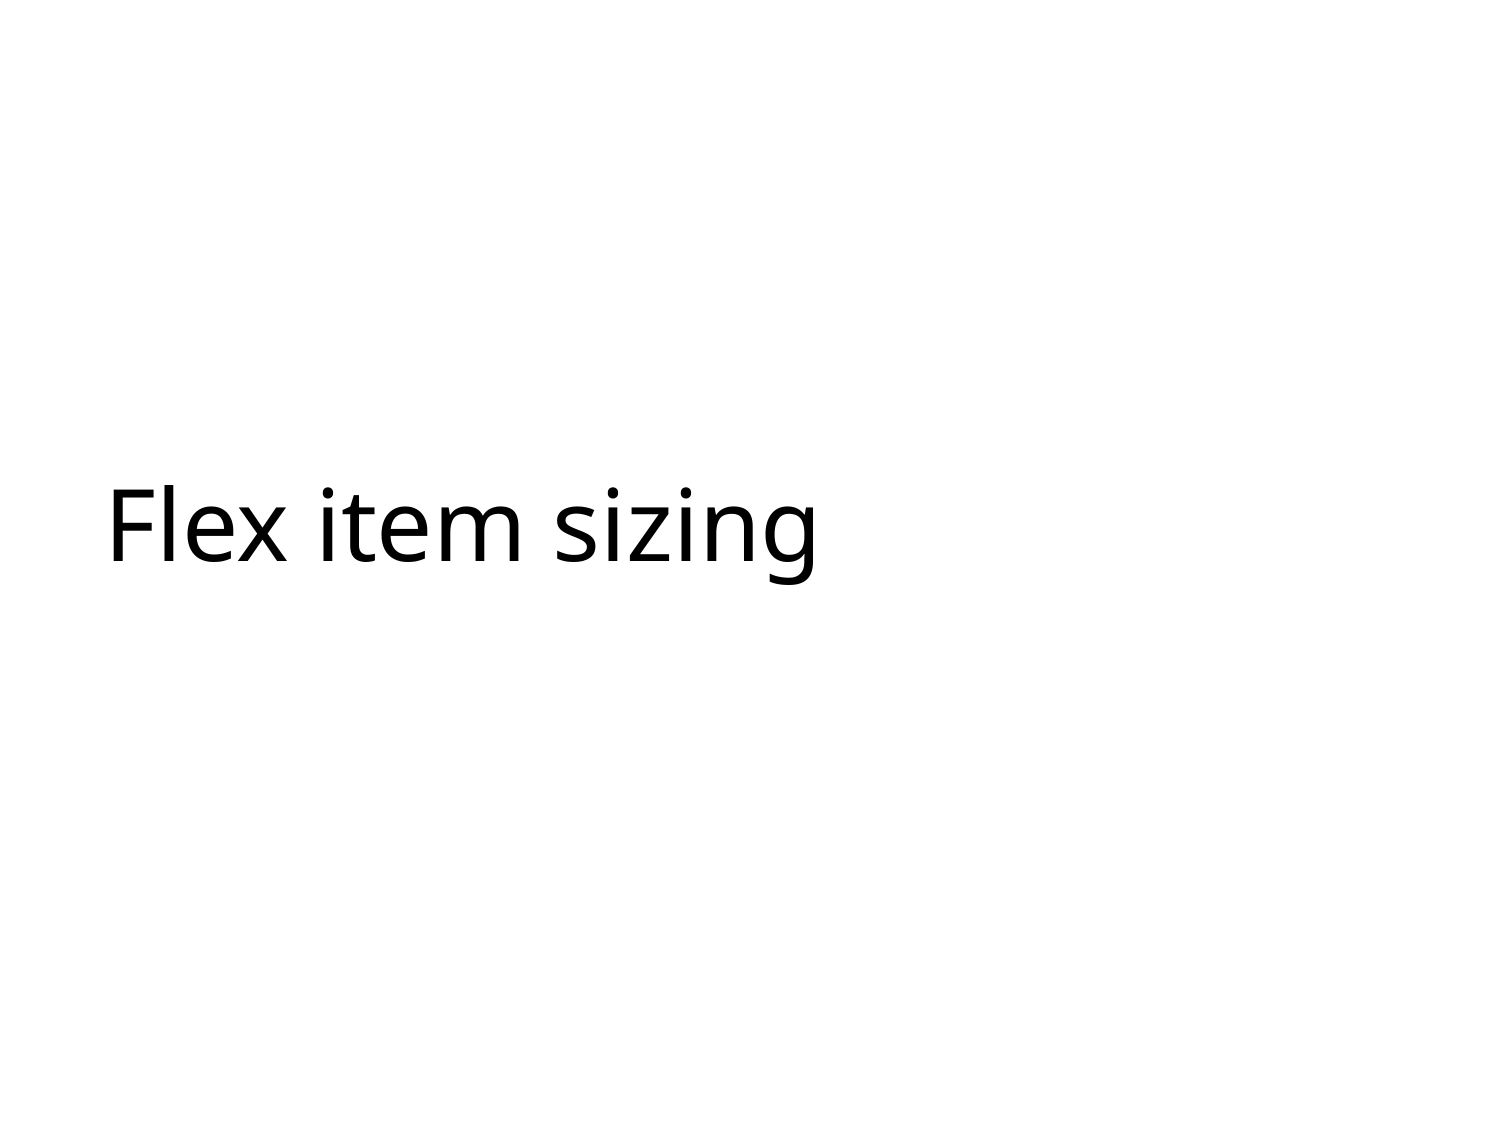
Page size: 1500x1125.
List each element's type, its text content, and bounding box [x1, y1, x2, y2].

title Flex item sizing [89, 73, 1134, 969]
